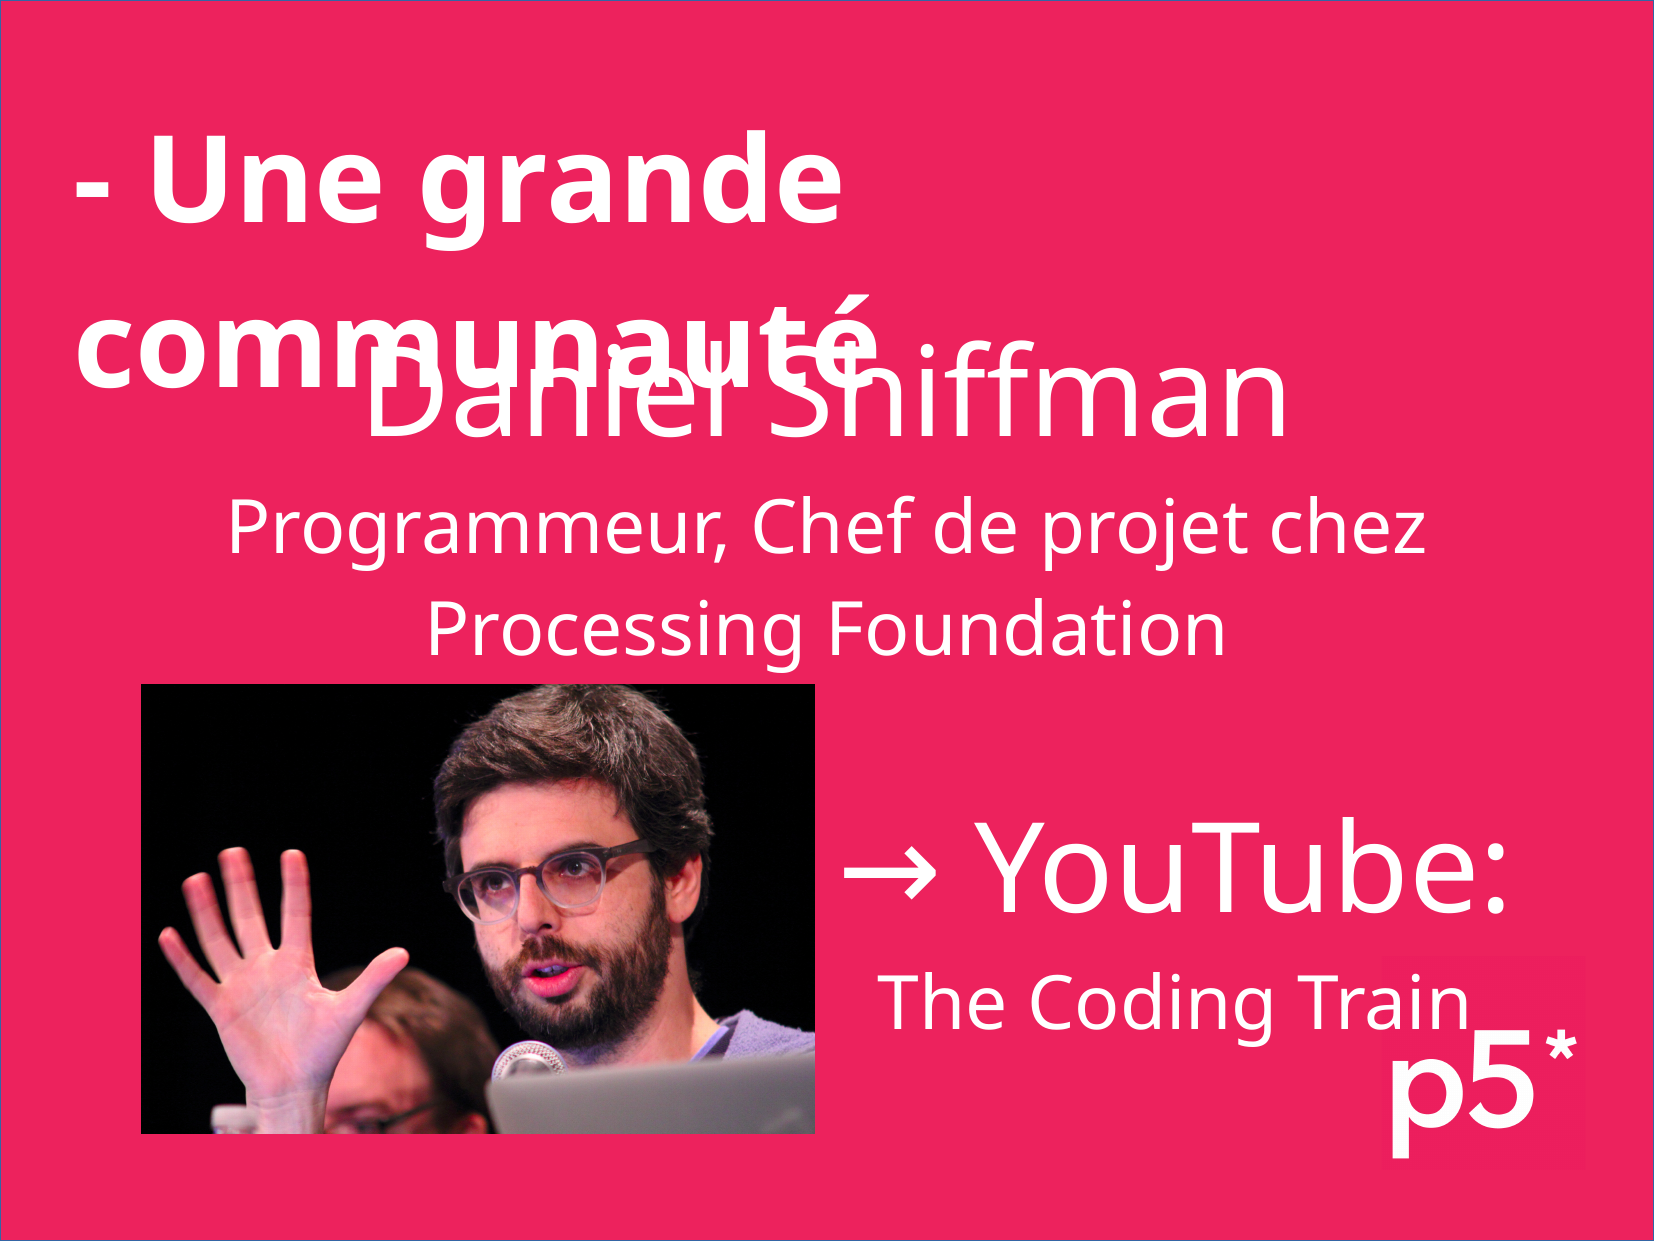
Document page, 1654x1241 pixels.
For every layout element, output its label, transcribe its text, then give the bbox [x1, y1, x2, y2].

text_box [0, 0, 1654, 1241]
text_box → YouTube: The Coding Train [815, 771, 1630, 1095]
text_box - Une grande communauté [59, 86, 1595, 294]
picture [1381, 1095, 1586, 1170]
picture [141, 684, 815, 1134]
text_box Daniel Shiffman Programmeur, Chef de projet chez Processing Foundation [23, 294, 1630, 1010]
